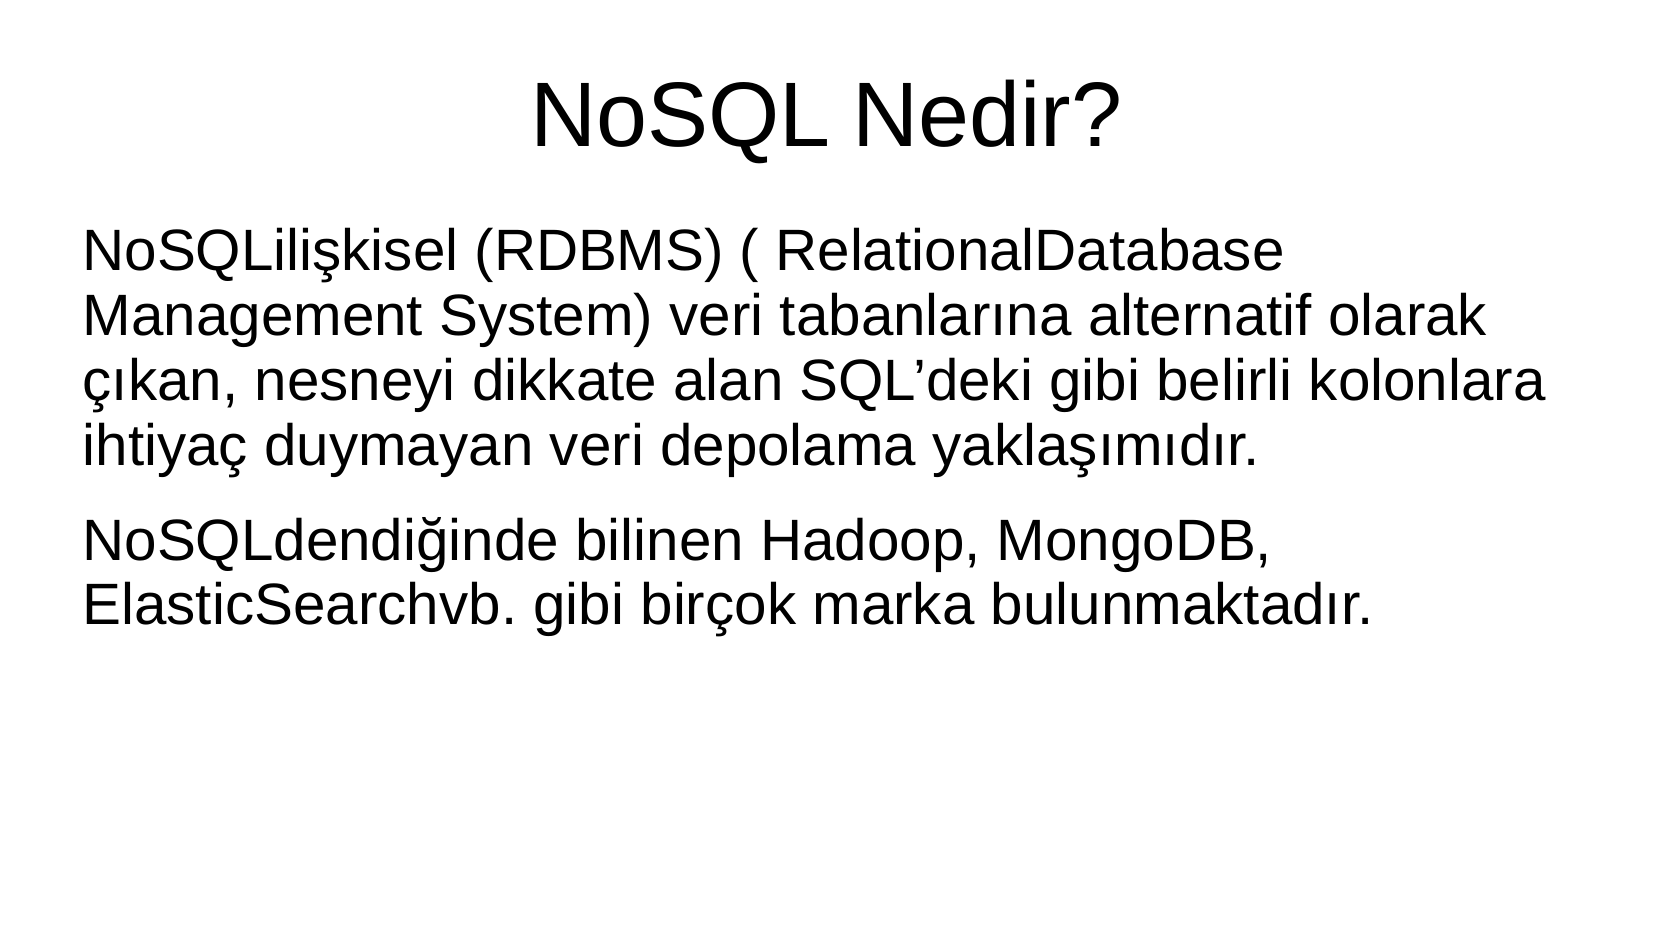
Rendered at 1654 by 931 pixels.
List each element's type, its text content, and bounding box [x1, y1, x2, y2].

list NoSQLilişkisel (RDBMS) ( RelationalDatabase Management System) veri tabanlarına alternatif olarak çıkan, nesneyi dikkate alan SQL’deki gibi belirli kolonlara ihtiyaç duymayan veri depolama yaklaşımıdır. NoSQLdendiğinde bilinen Hadoop, MongoDB, ElasticSearchvb. gibi birçok marka bulunmaktadır. [82, 217, 1571, 758]
title NoSQL Nedir? [82, 37, 1571, 193]
